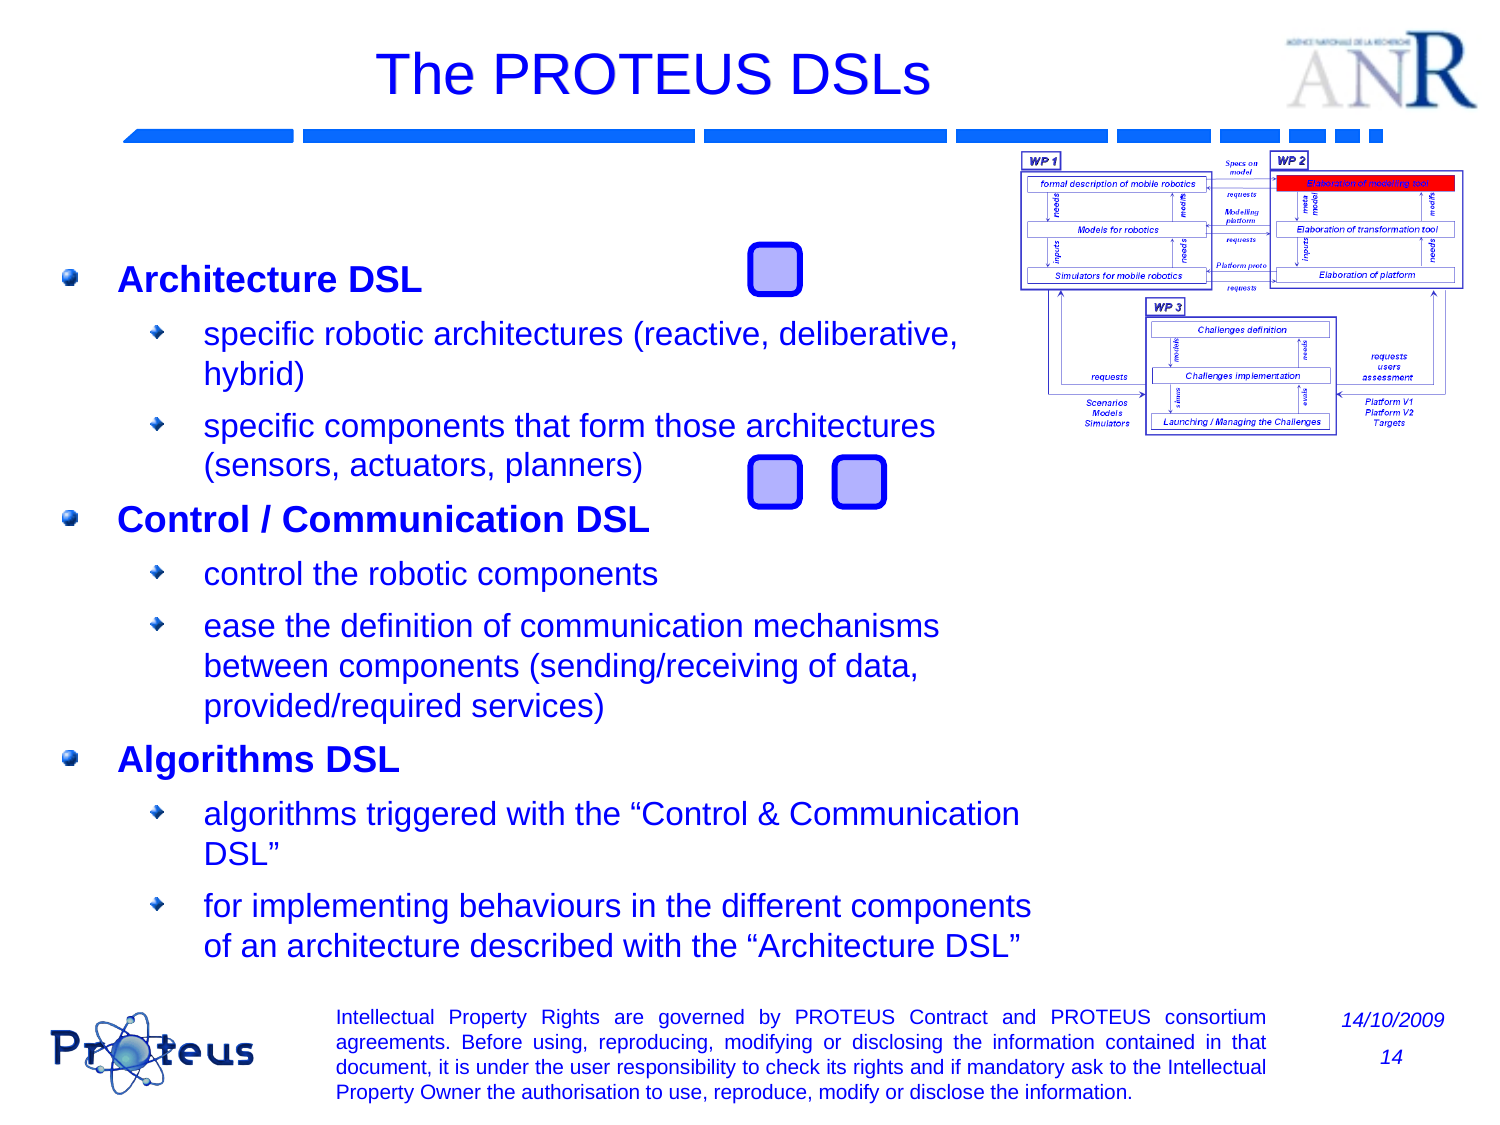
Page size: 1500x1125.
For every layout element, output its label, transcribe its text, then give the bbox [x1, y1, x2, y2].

title The PROTEUS DSLs [23, 11, 1264, 130]
picture [1281, 27, 1484, 115]
picture [1020, 150, 1464, 436]
text_box [750, 244, 800, 295]
picture [35, 1003, 272, 1101]
list Architecture DSL specific robotic architectures (reactive, deliberative, hybrid) specific components that form those architectures (sensors, actuators, planners) Control / Communication DSL control the robotic components ease the definition of communication mechanisms between components (sending/receiving of data, provided/required services) Algorithms DSL algorithms triggered with the “Control & Communication DSL” for implementing behaviours in the different components of an architecture described with the “Architecture DSL” [47, 202, 1066, 972]
text_box [750, 457, 800, 507]
text_box [834, 457, 885, 507]
